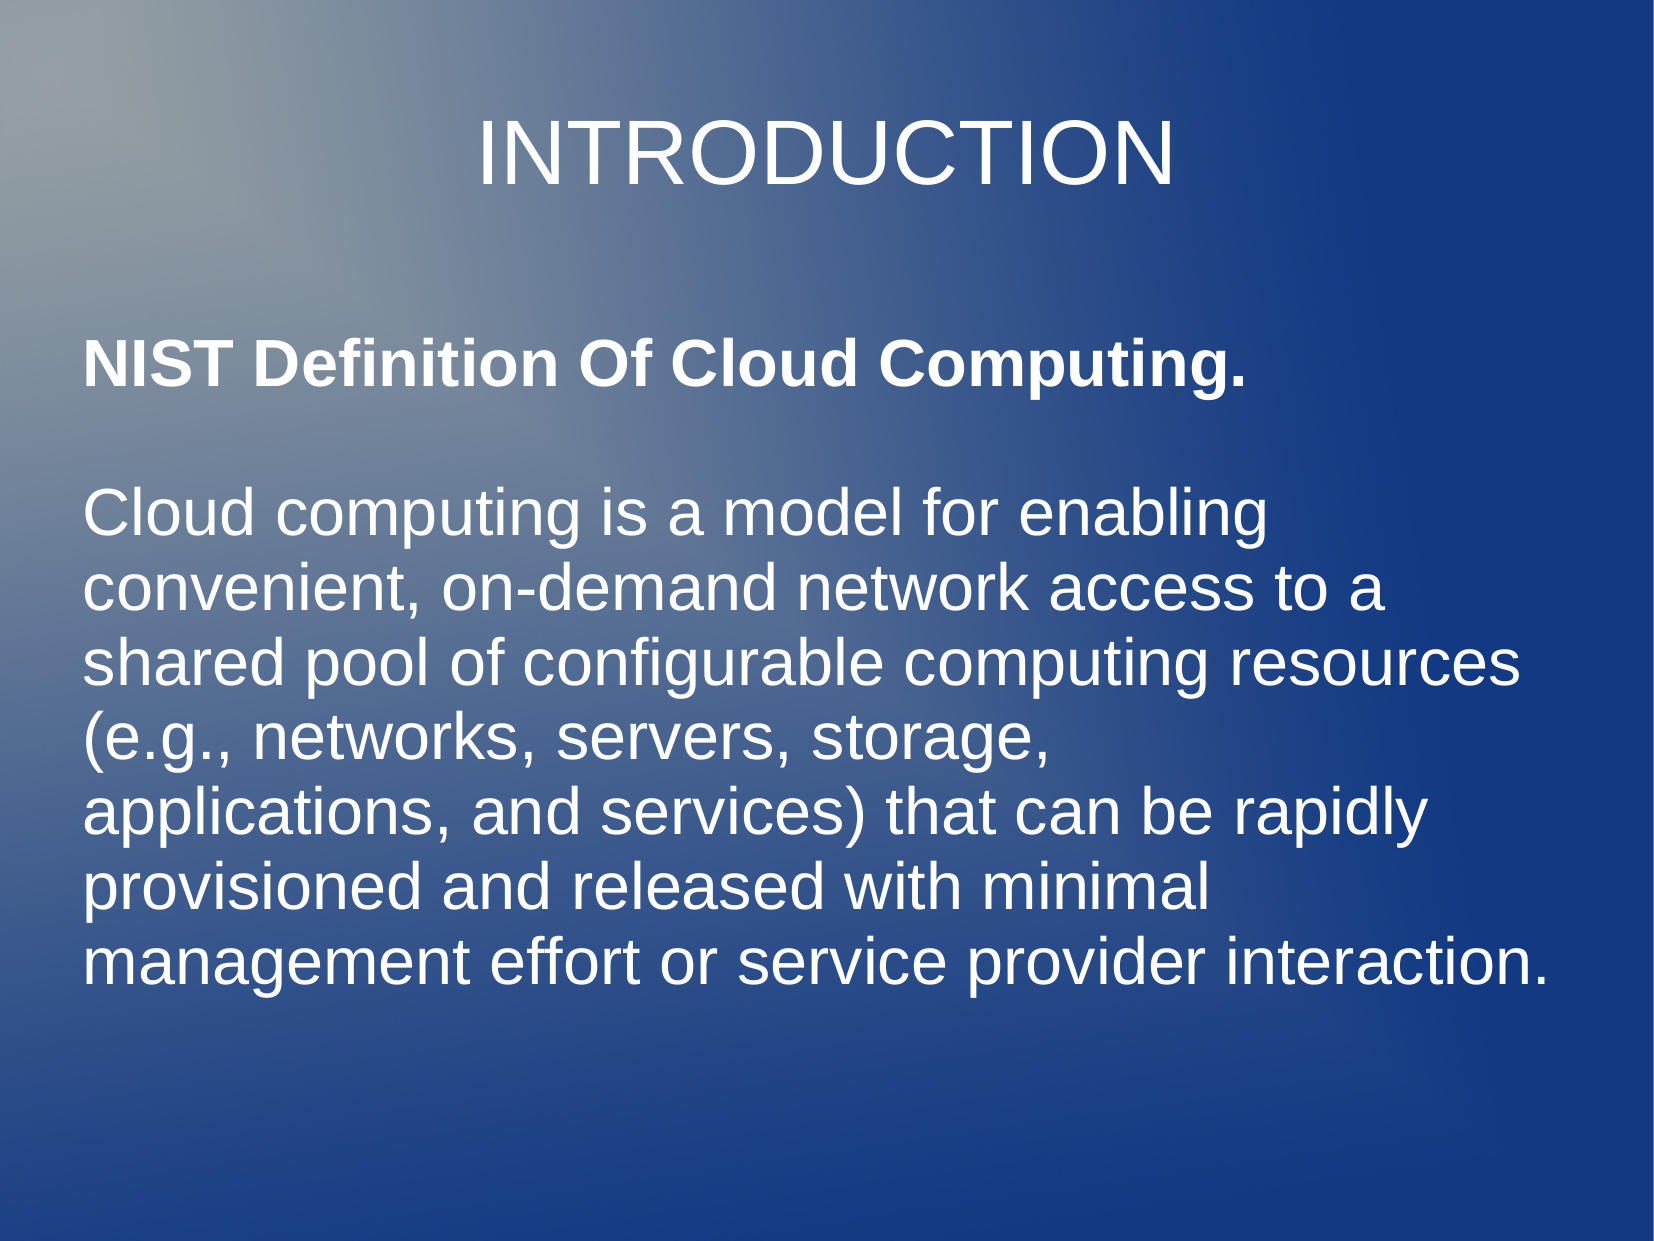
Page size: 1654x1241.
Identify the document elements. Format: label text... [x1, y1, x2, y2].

subtitle NIST Definition Of Cloud Computing. Cloud computing is a model for enabling convenient, on-demand network access to a shared pool of configurable computing resources (e.g., networks, servers, storage, applications, and services) that can be rapidly provisioned and released with minimal management effort or service provider interaction. [82, 297, 1571, 1102]
picture [0, 0, 1654, 1241]
title INTRODUCTION [82, 49, 1571, 257]
